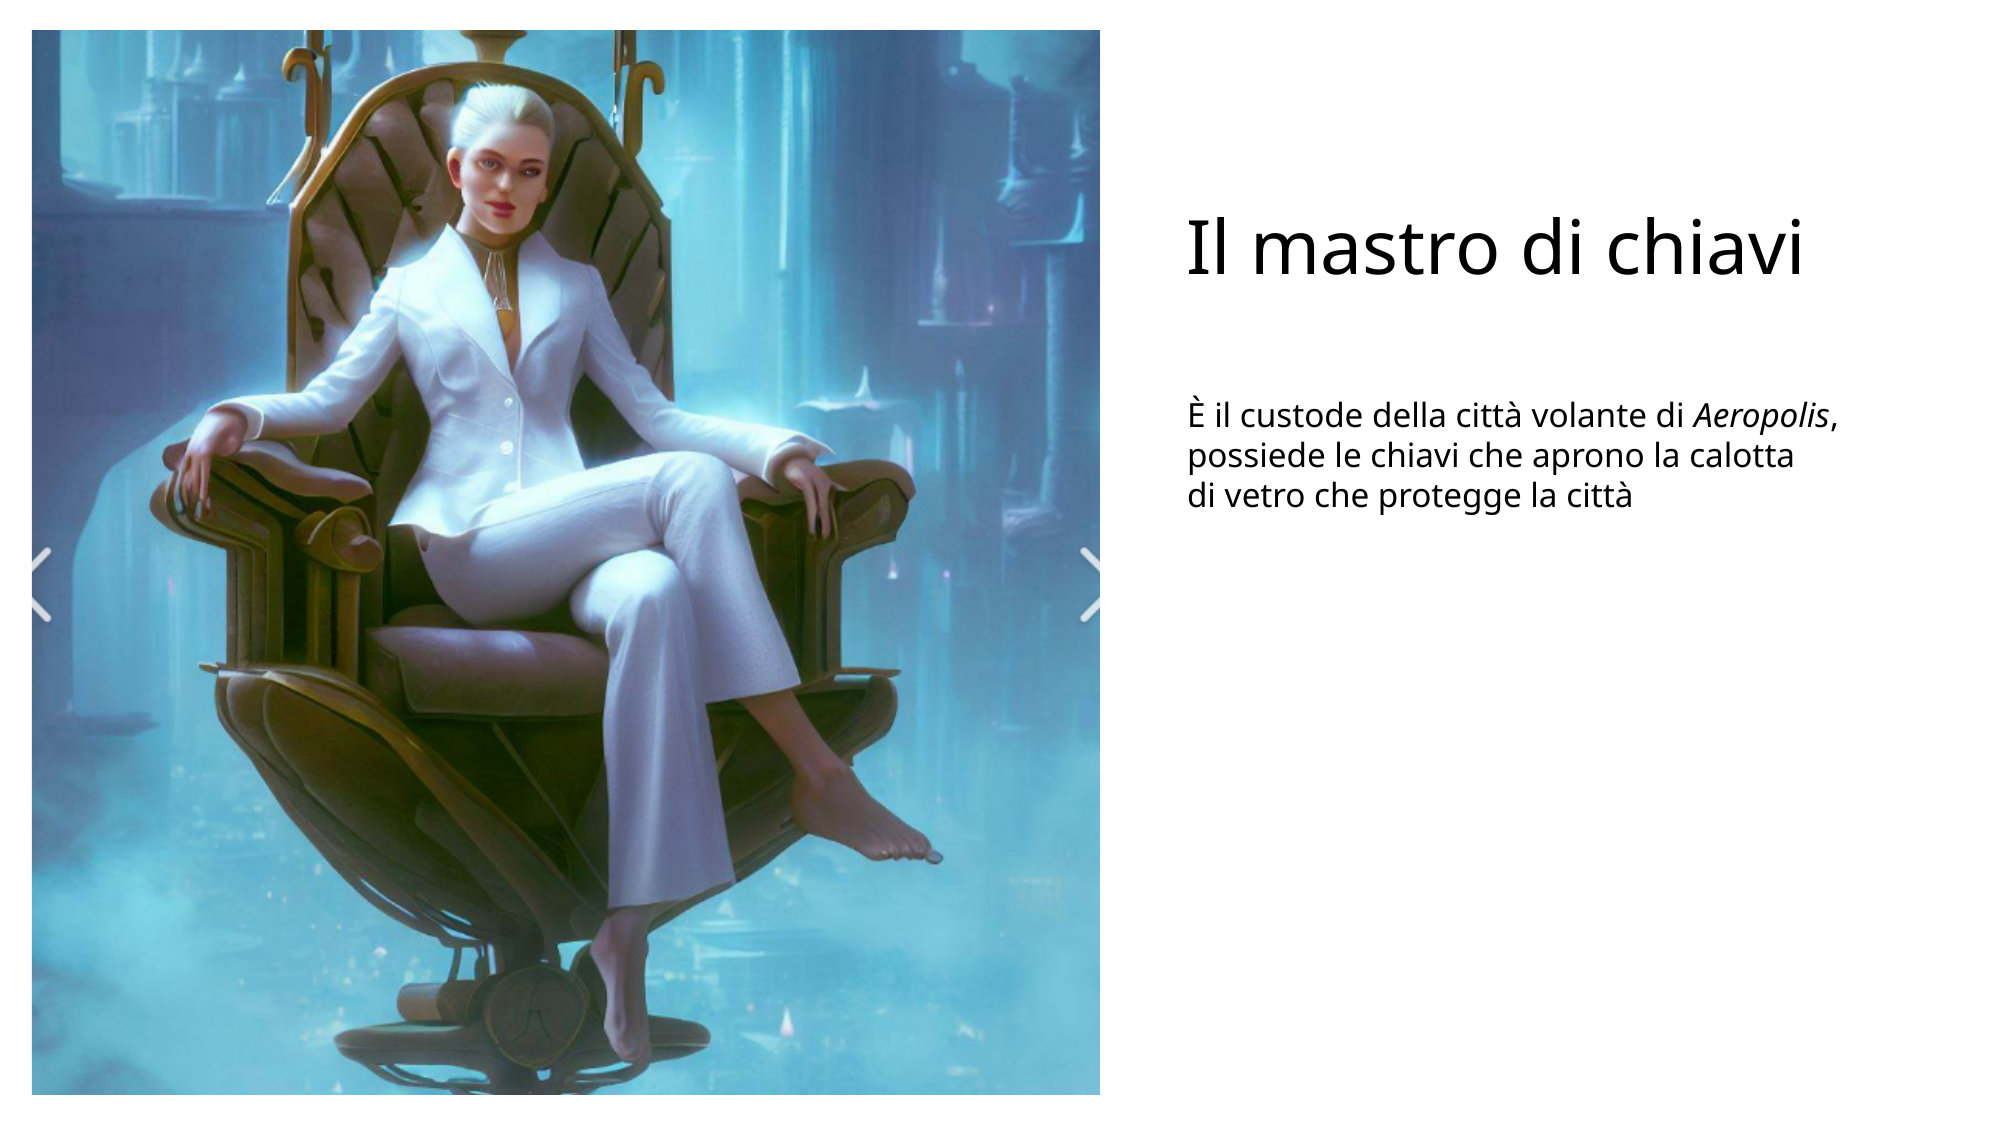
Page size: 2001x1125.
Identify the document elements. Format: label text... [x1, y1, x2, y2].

text_box Il mastro di chiavi [1171, 191, 1893, 297]
text_box È il custode della città volante di Aeropolis, possiede le chiavi che aprono la calotta di vetro che protegge la città [1172, 386, 1951, 522]
picture [31, 30, 1100, 1095]
